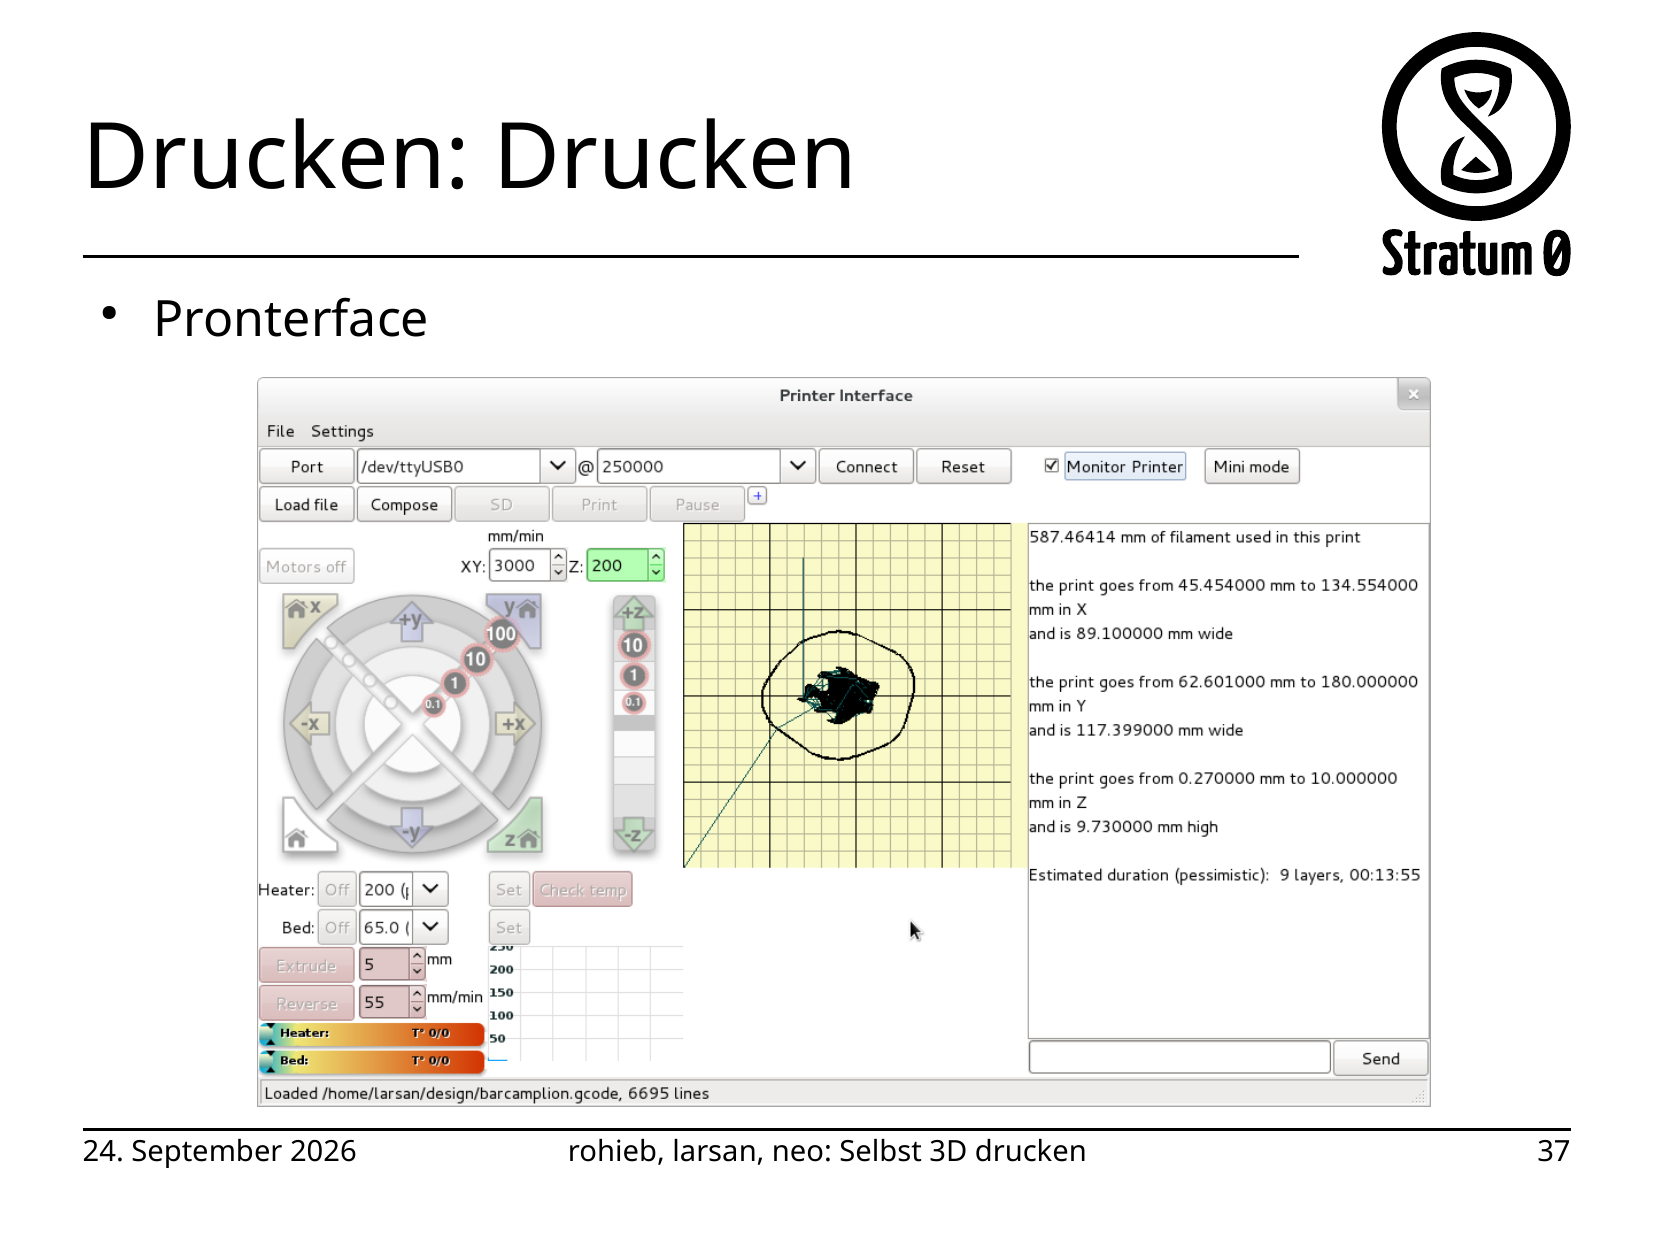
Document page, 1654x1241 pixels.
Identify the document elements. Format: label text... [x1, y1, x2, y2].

picture [257, 377, 1431, 1107]
title Drucken: Drucken [82, 49, 1300, 257]
list Pronterface [82, 290, 1538, 1010]
